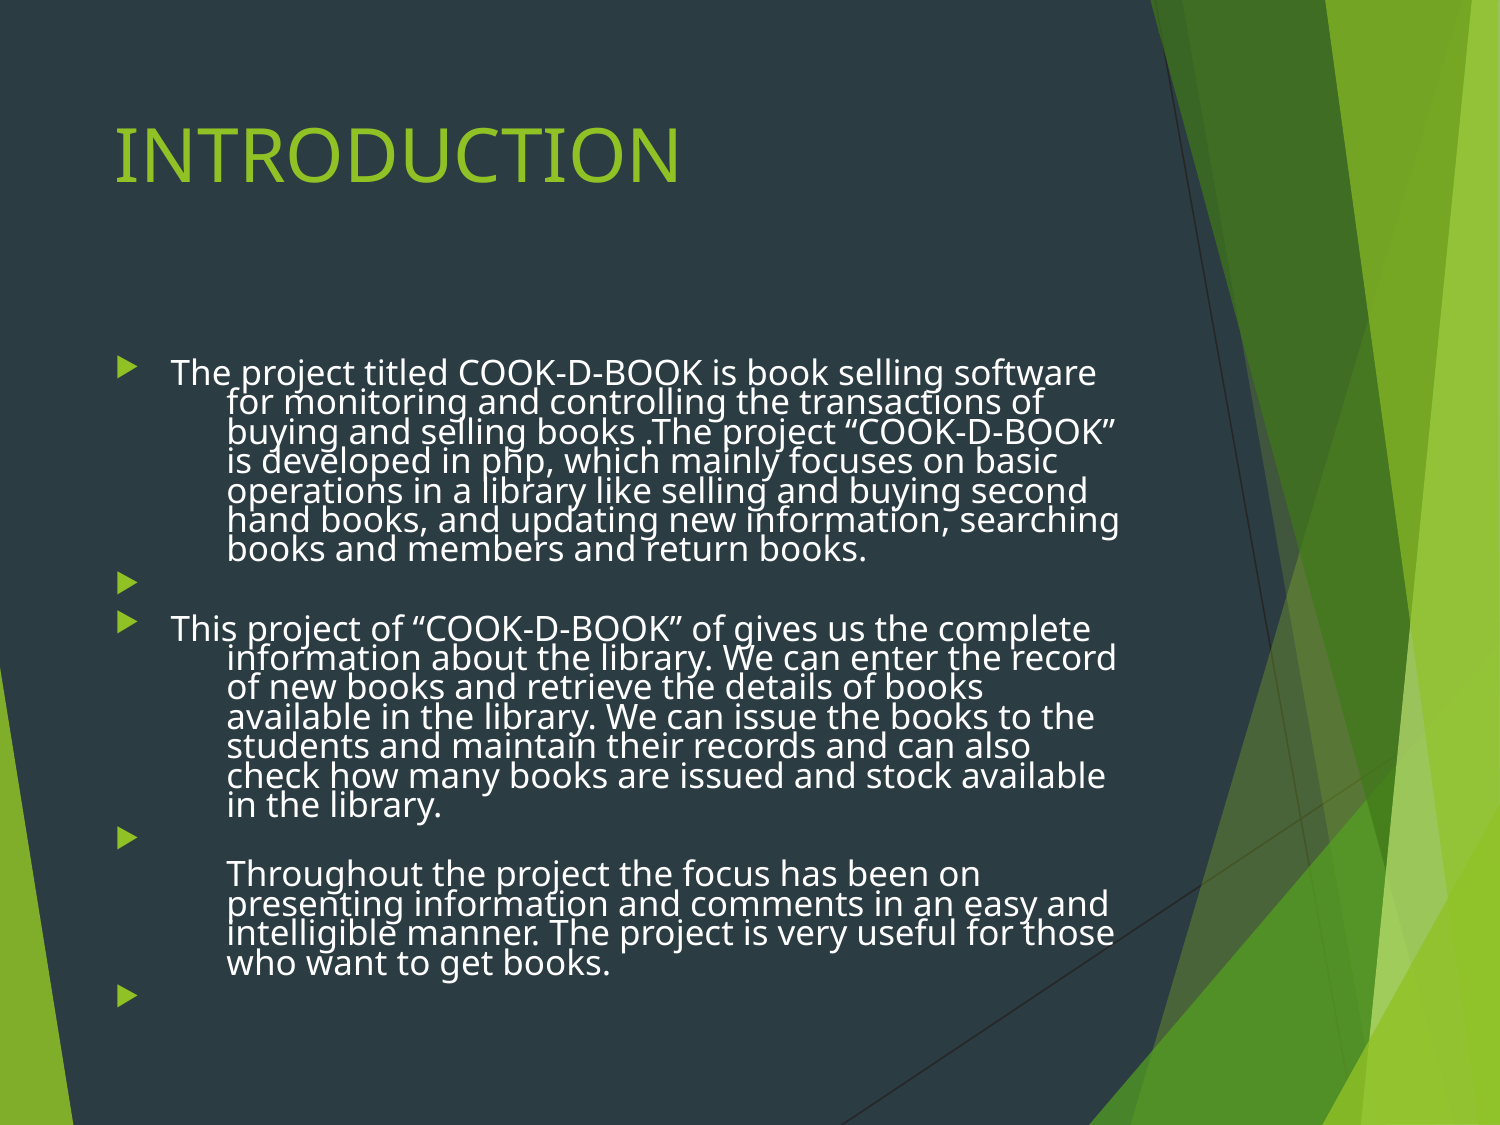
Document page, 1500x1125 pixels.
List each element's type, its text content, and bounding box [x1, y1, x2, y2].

list The project titled COOK-D-BOOK is book selling software for monitoring and controlling the transactions of buying and selling books .The project “COOK-D-BOOK” is developed in php, which mainly focuses on basic operations in a library like selling and buying second hand books, and updating new information, searching books and members and return books. This project of “COOK-D-BOOK” of gives us the complete information about the library. We can enter the record of new books and retrieve the details of books available in the library. We can issue the books to the students and maintain their records and can also check how many books are issued and stock available in the library. Throughout the project the focus has been on presenting information and comments in an easy and intelligible manner. The project is very useful for those who want to get books. [99, 354, 1142, 992]
title INTRODUCTION [99, 99, 1142, 317]
